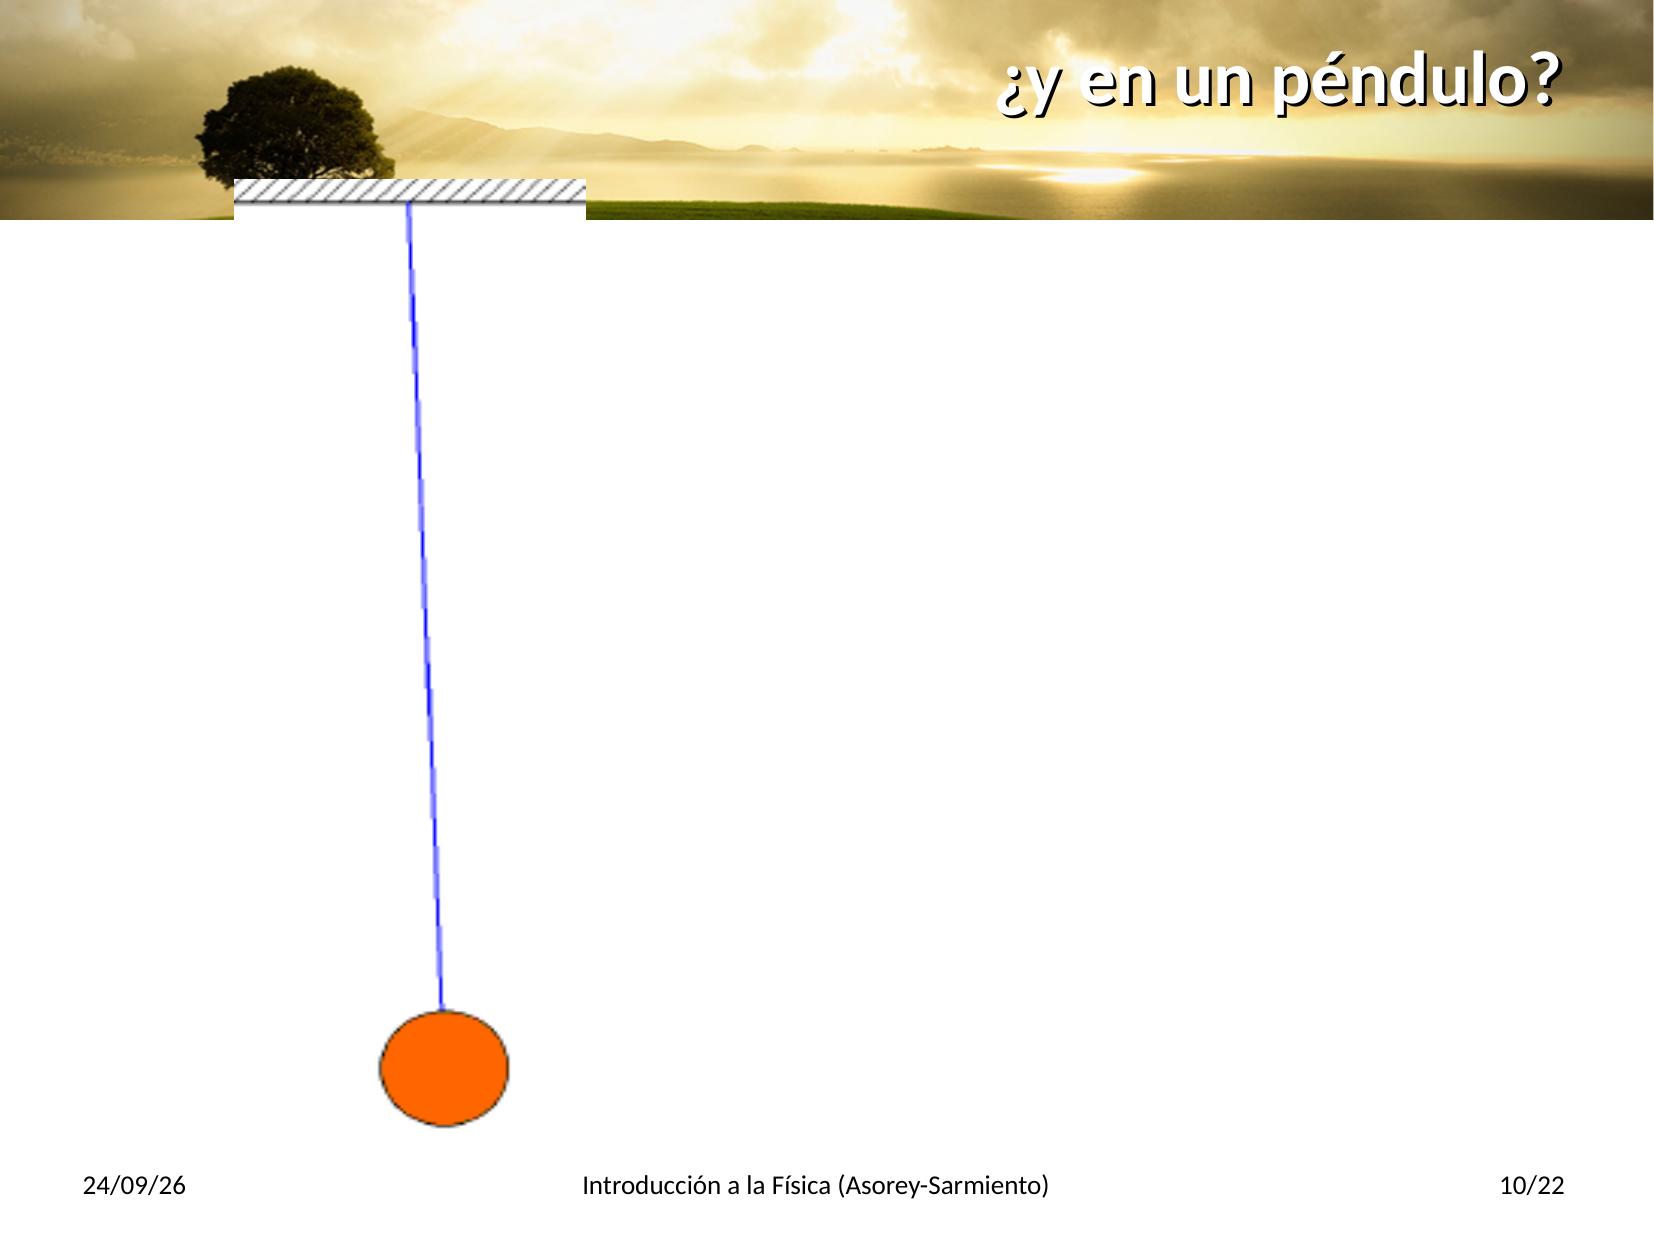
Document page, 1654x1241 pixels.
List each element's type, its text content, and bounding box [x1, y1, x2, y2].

title ¿y en un péndulo? [75, 19, 1564, 151]
picture [0, 0, 1654, 1171]
